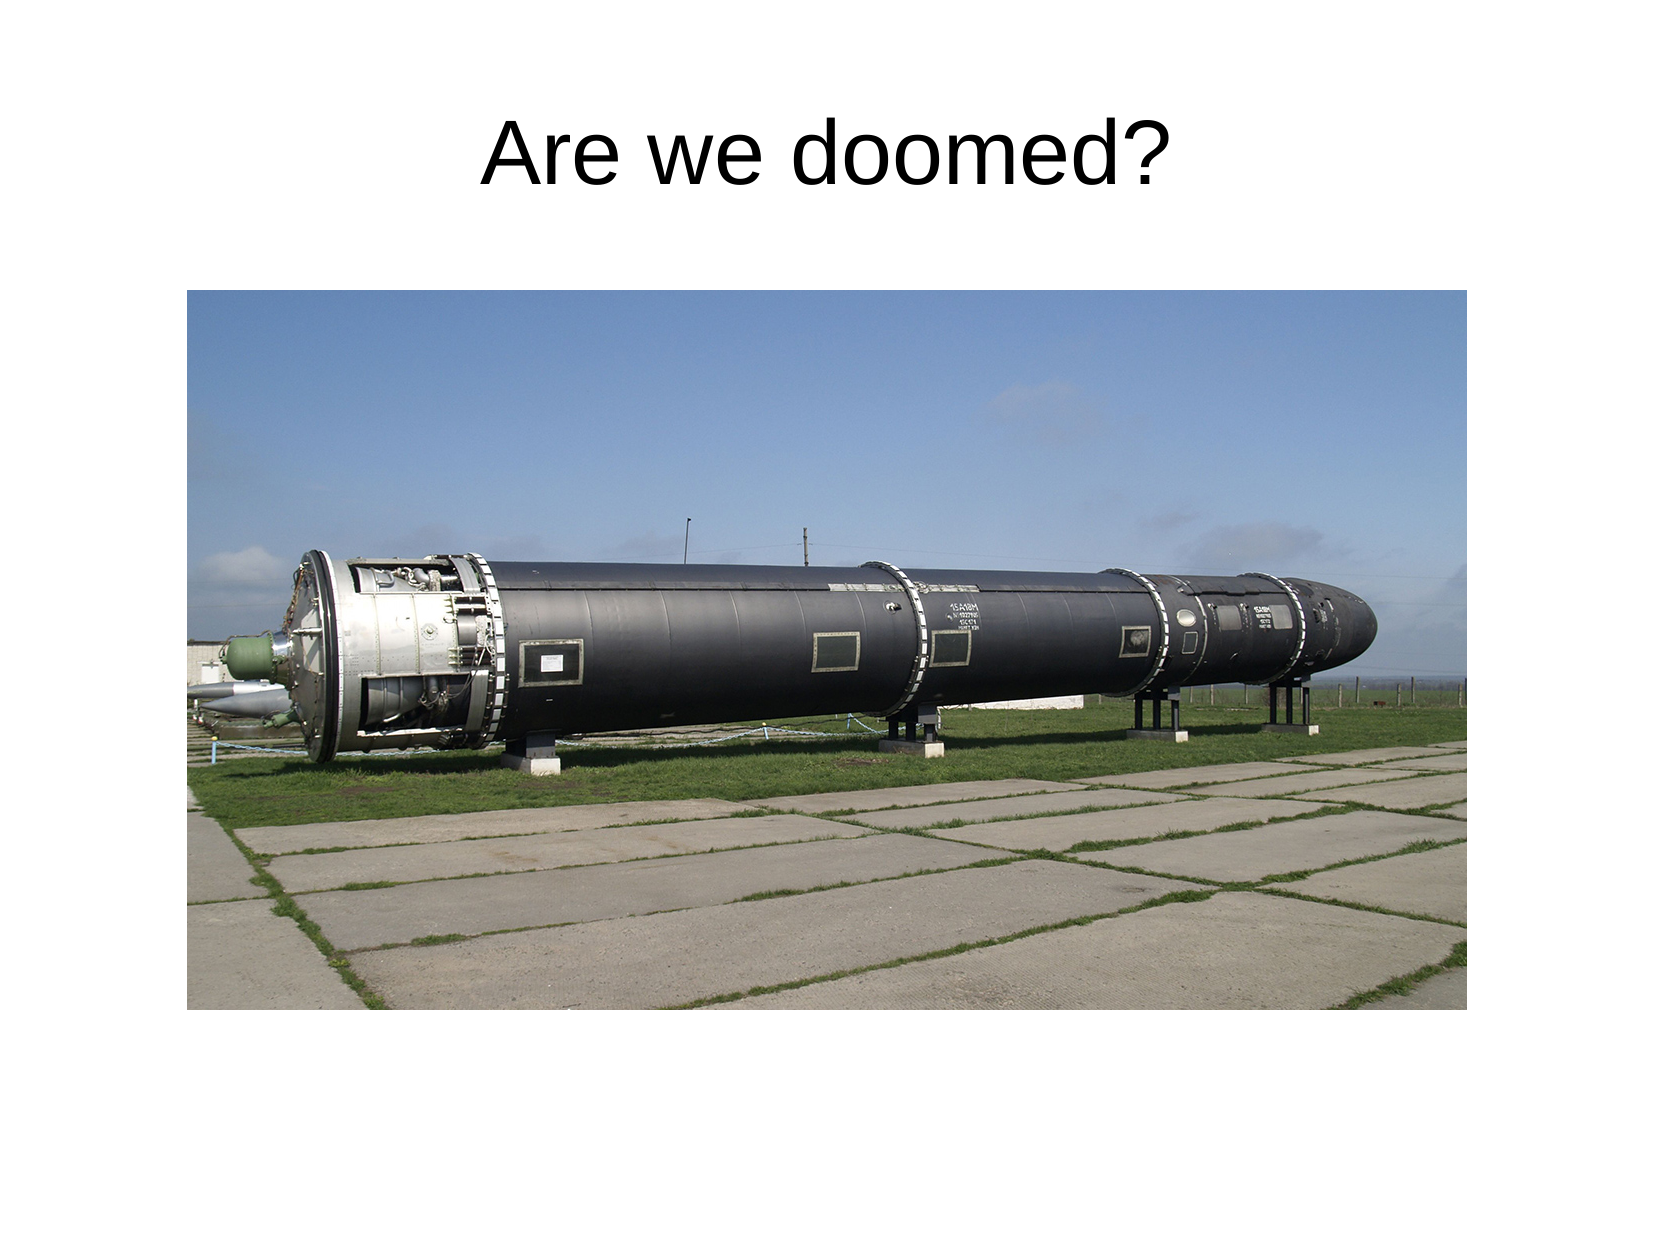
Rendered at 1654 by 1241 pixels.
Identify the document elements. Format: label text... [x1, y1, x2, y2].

title Are we doomed? [82, 49, 1571, 257]
picture [187, 290, 1467, 1010]
